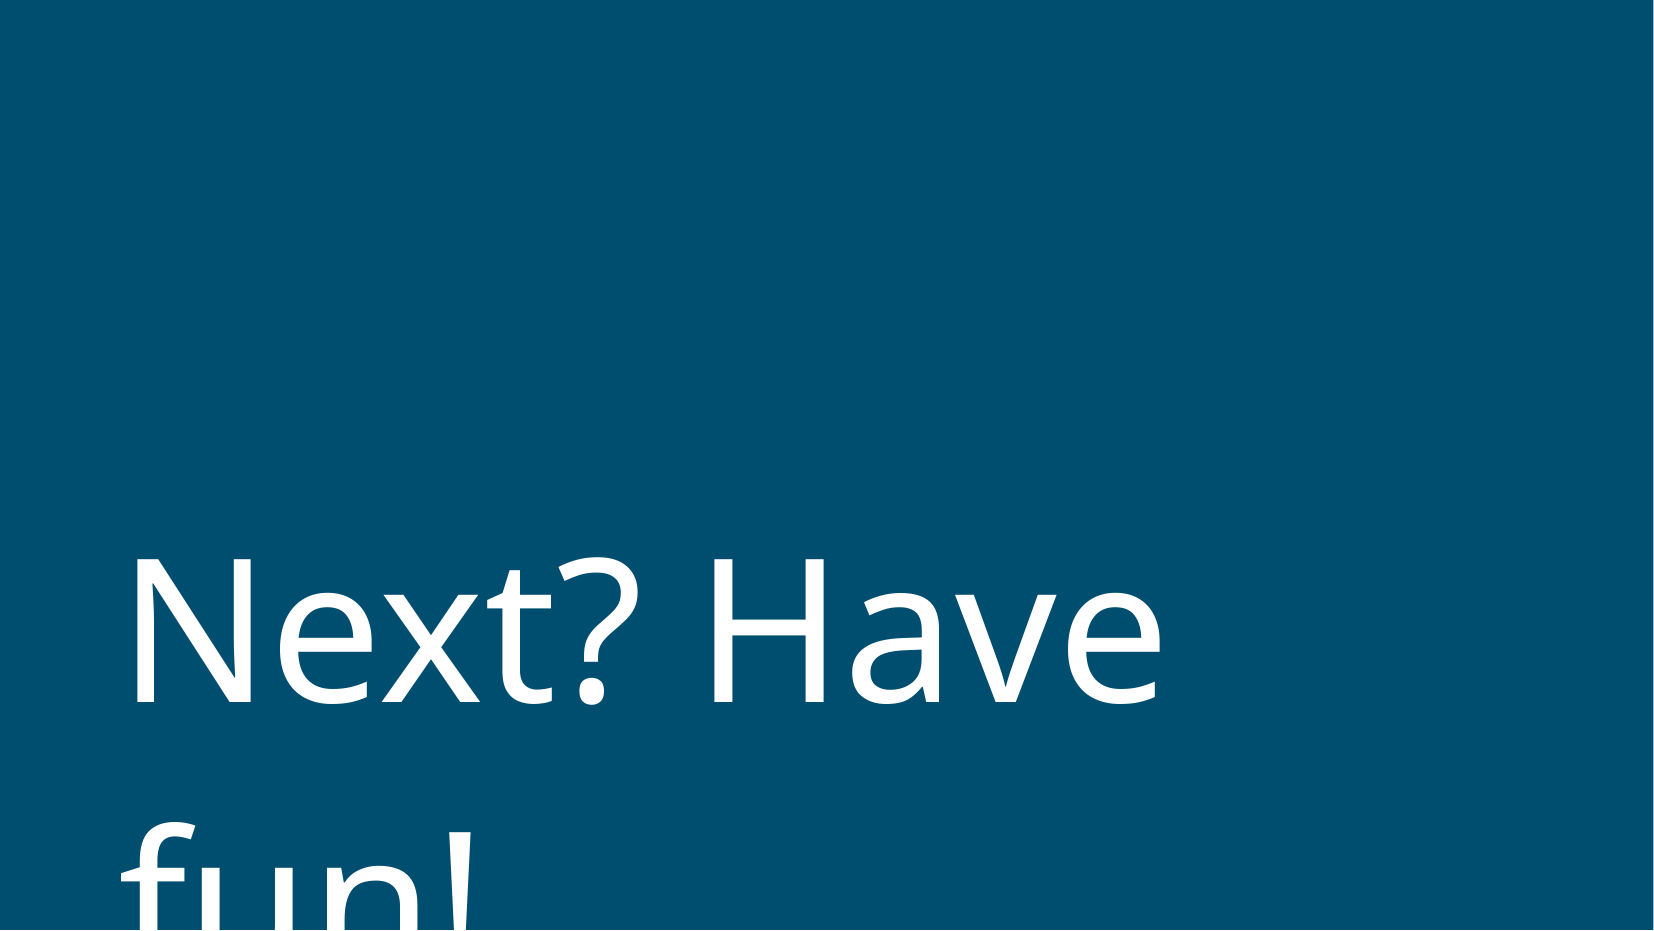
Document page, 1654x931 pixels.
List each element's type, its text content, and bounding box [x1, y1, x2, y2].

text_box Next? Have fun! [103, 481, 1551, 733]
